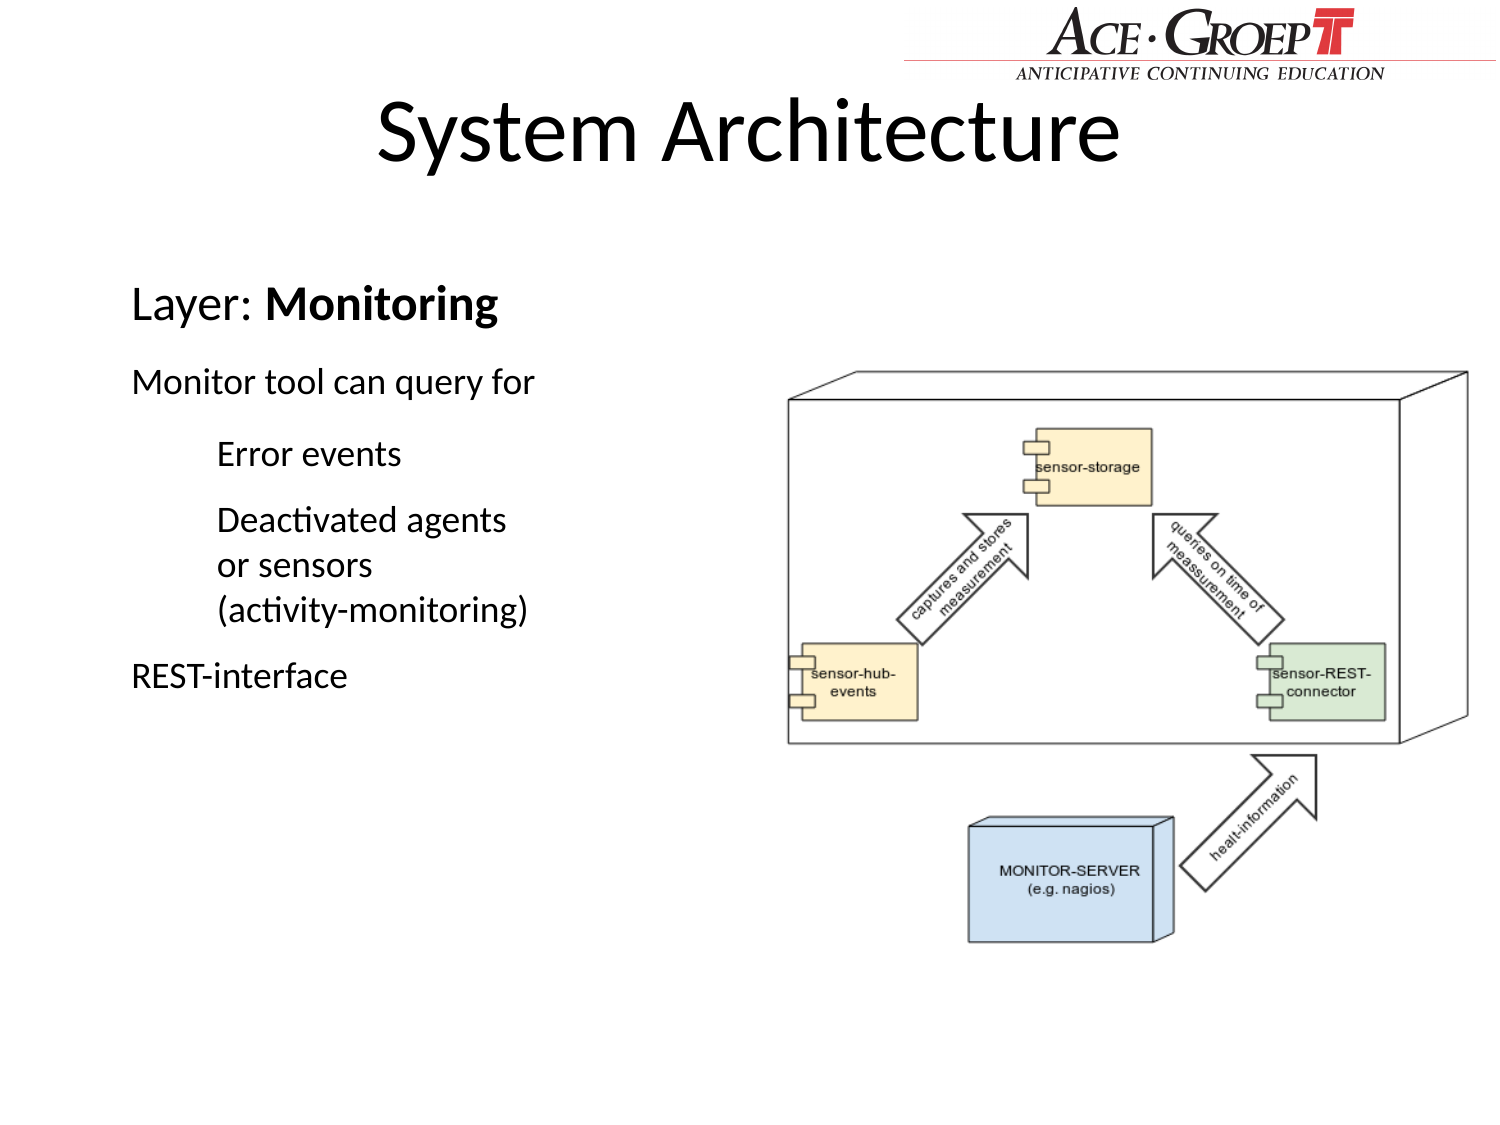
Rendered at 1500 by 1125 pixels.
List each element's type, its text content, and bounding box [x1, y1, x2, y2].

picture [904, 7, 1496, 80]
list Layer: Monitoring Monitor tool can query for Error events Deactivated agents or sensors (activity-monitoring) REST-interface [60, 262, 1411, 1006]
picture [783, 349, 1493, 967]
title System Architecture [75, 45, 1425, 233]
